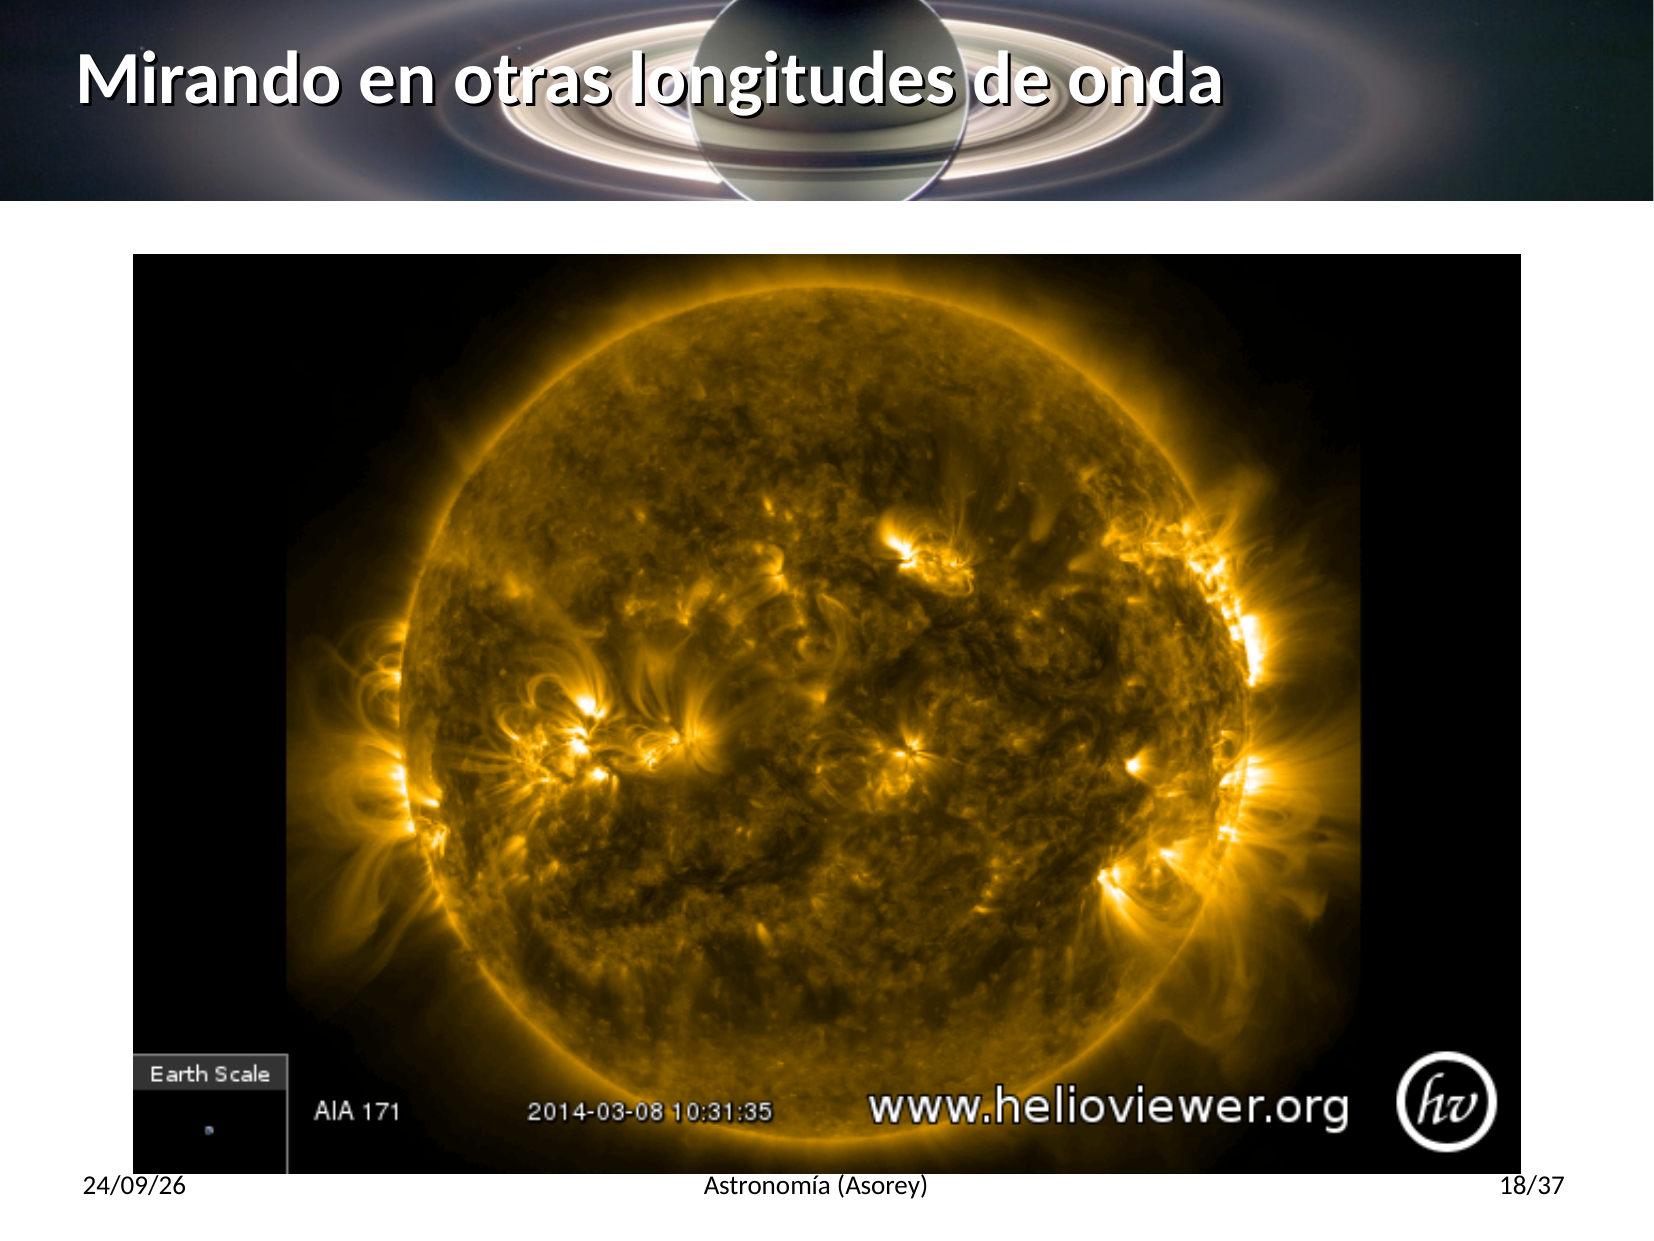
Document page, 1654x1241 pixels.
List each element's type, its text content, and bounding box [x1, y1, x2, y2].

picture [0, 0, 1654, 201]
title Mirando en otras longitudes de onda [75, 19, 1564, 151]
picture [133, 254, 1521, 1174]
